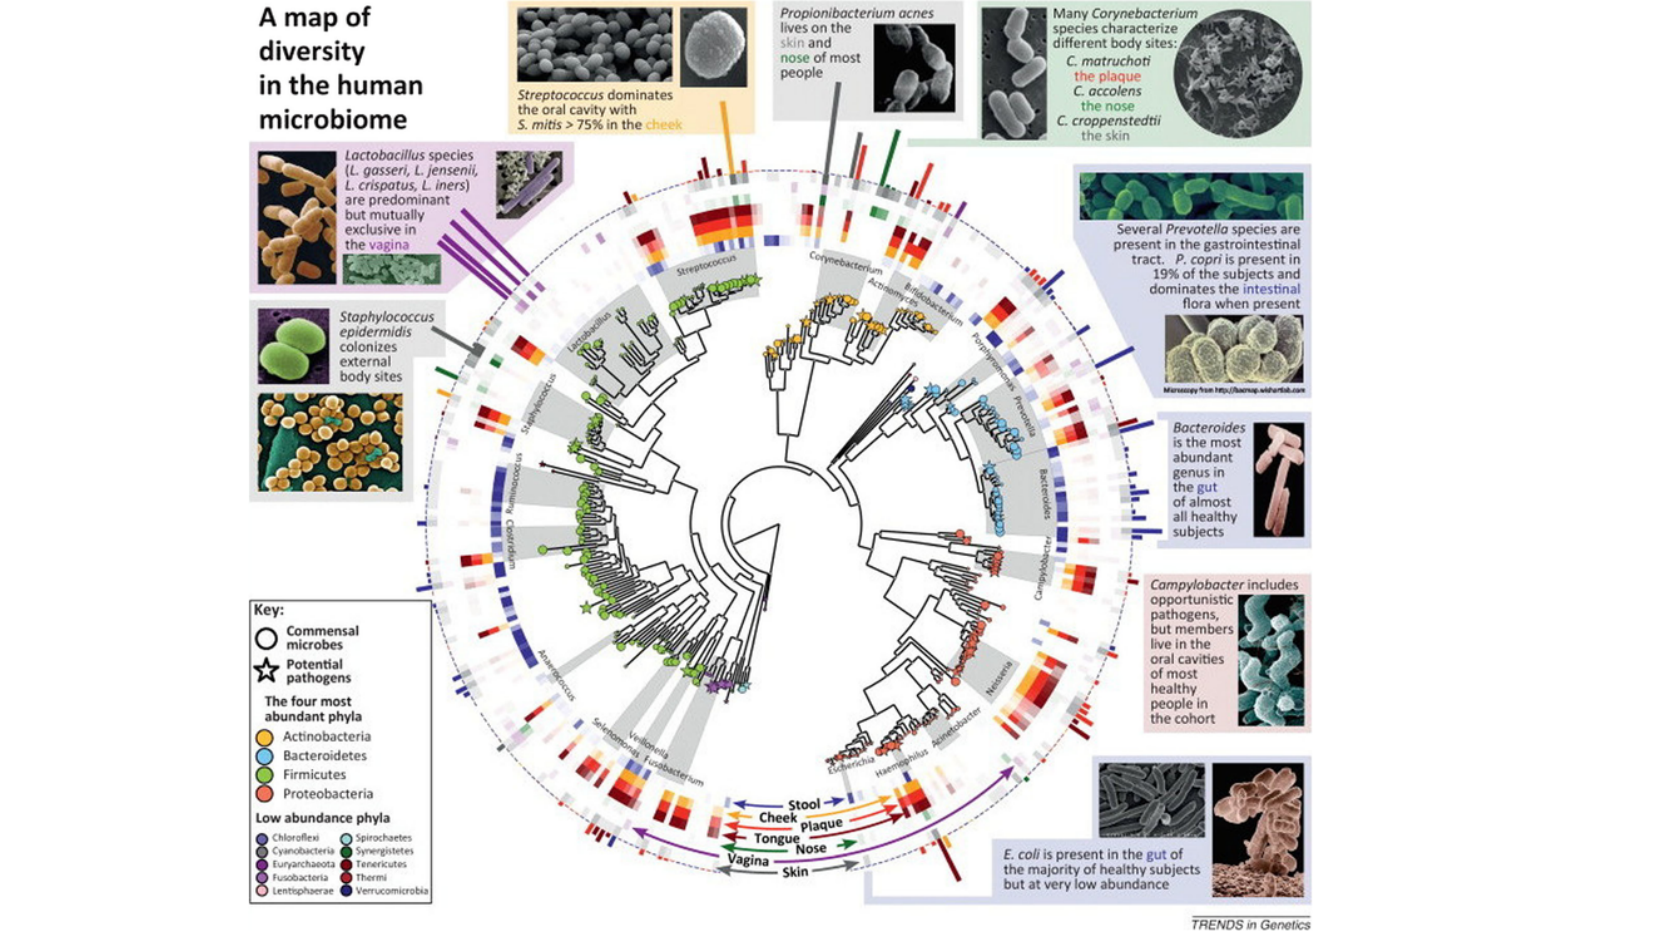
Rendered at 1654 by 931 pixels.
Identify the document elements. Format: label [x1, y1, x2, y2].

picture [248, 0, 1313, 931]
